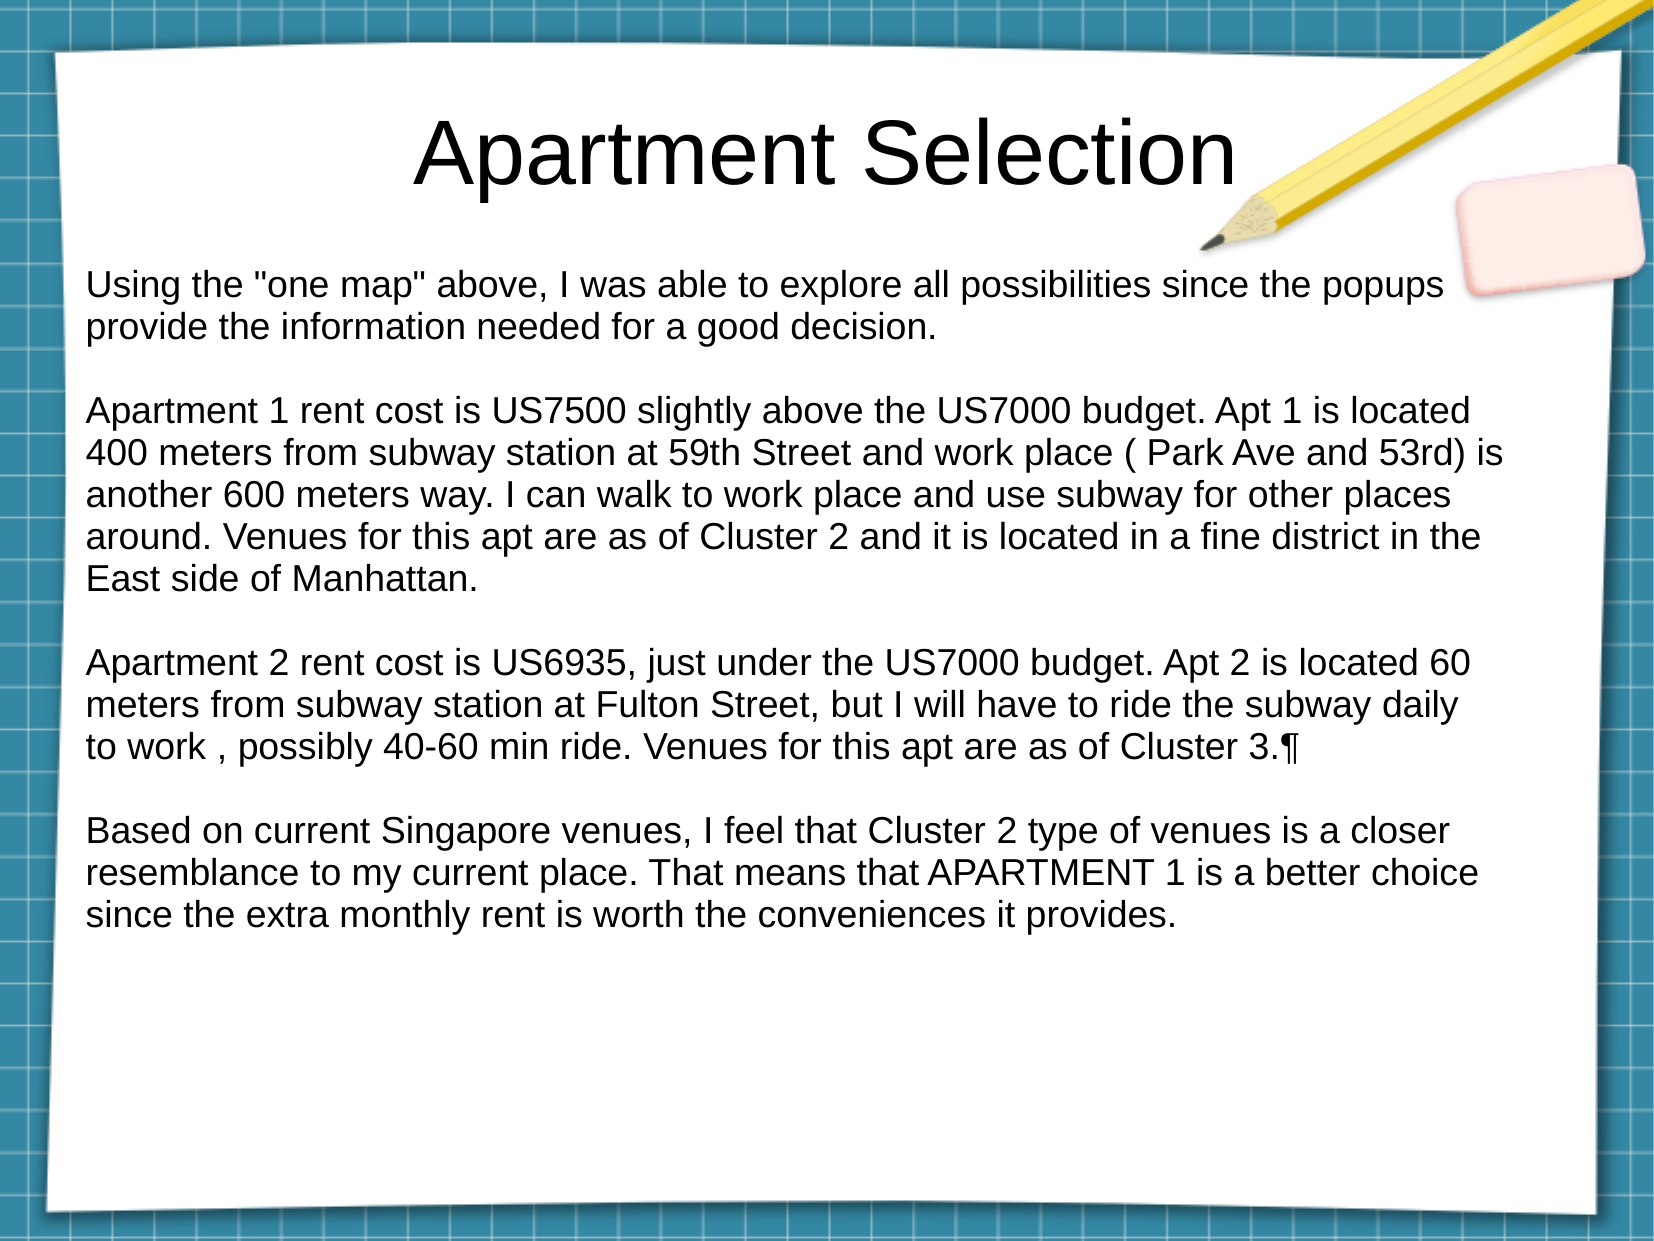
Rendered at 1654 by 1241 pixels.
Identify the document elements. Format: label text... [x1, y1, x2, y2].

picture [0, 0, 1654, 1241]
text_box Using the "one map" above, I was able to explore all possibilities since the popups provide the information needed for a good decision. Apartment 1 rent cost is US7500 slightly above the US7000 budget. Apt 1 is located 400 meters from subway station at 59th Street and work place ( Park Ave and 53rd) is another 600 meters way. I can walk to work place and use subway for other places around. Venues for this apt are as of Cluster 2 and it is located in a fine district in the East side of Manhattan. Apartment 2 rent cost is US6935, just under the US7000 budget. Apt 2 is located 60 meters from subway station at Fulton Street, but I will have to ride the subway daily to work , possibly 40-60 min ride. Venues for this apt are as of Cluster 3.¶ Based on current Singapore venues, I feel that Cluster 2 type of venues is a closer resemblance to my current place. That means that APARTMENT 1 is a better choice since the extra monthly rent is worth the conveniences it provides. [70, 256, 1584, 1182]
title Apartment Selection [82, 49, 1571, 256]
